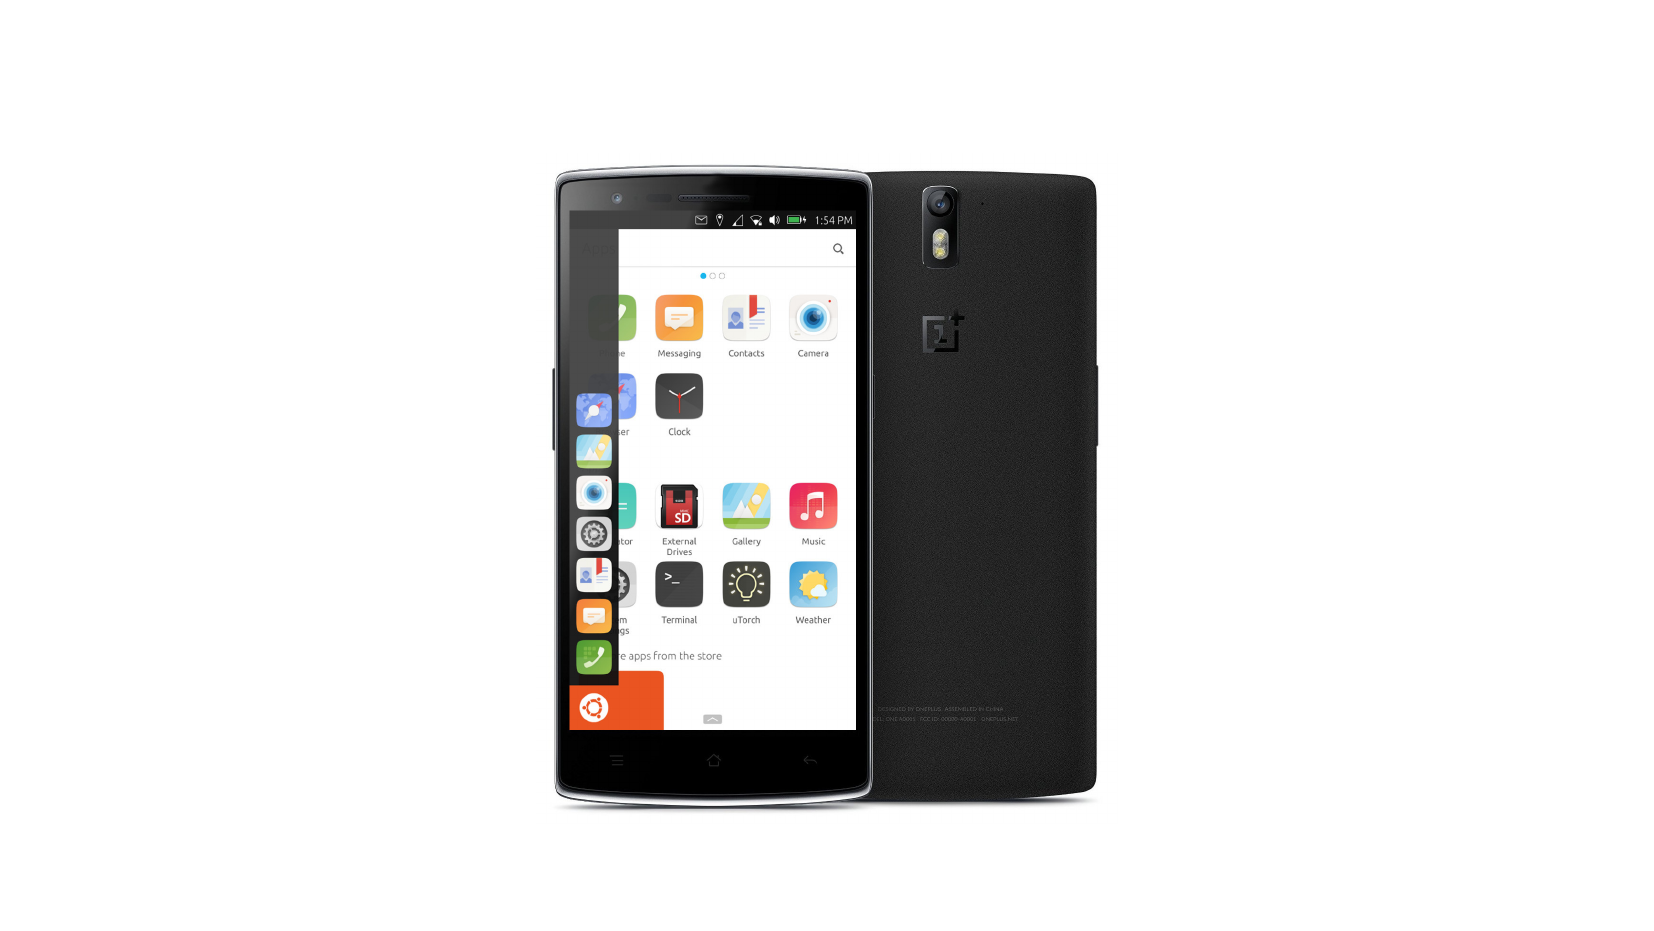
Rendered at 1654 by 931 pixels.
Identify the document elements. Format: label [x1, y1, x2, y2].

picture [536, 153, 1118, 824]
